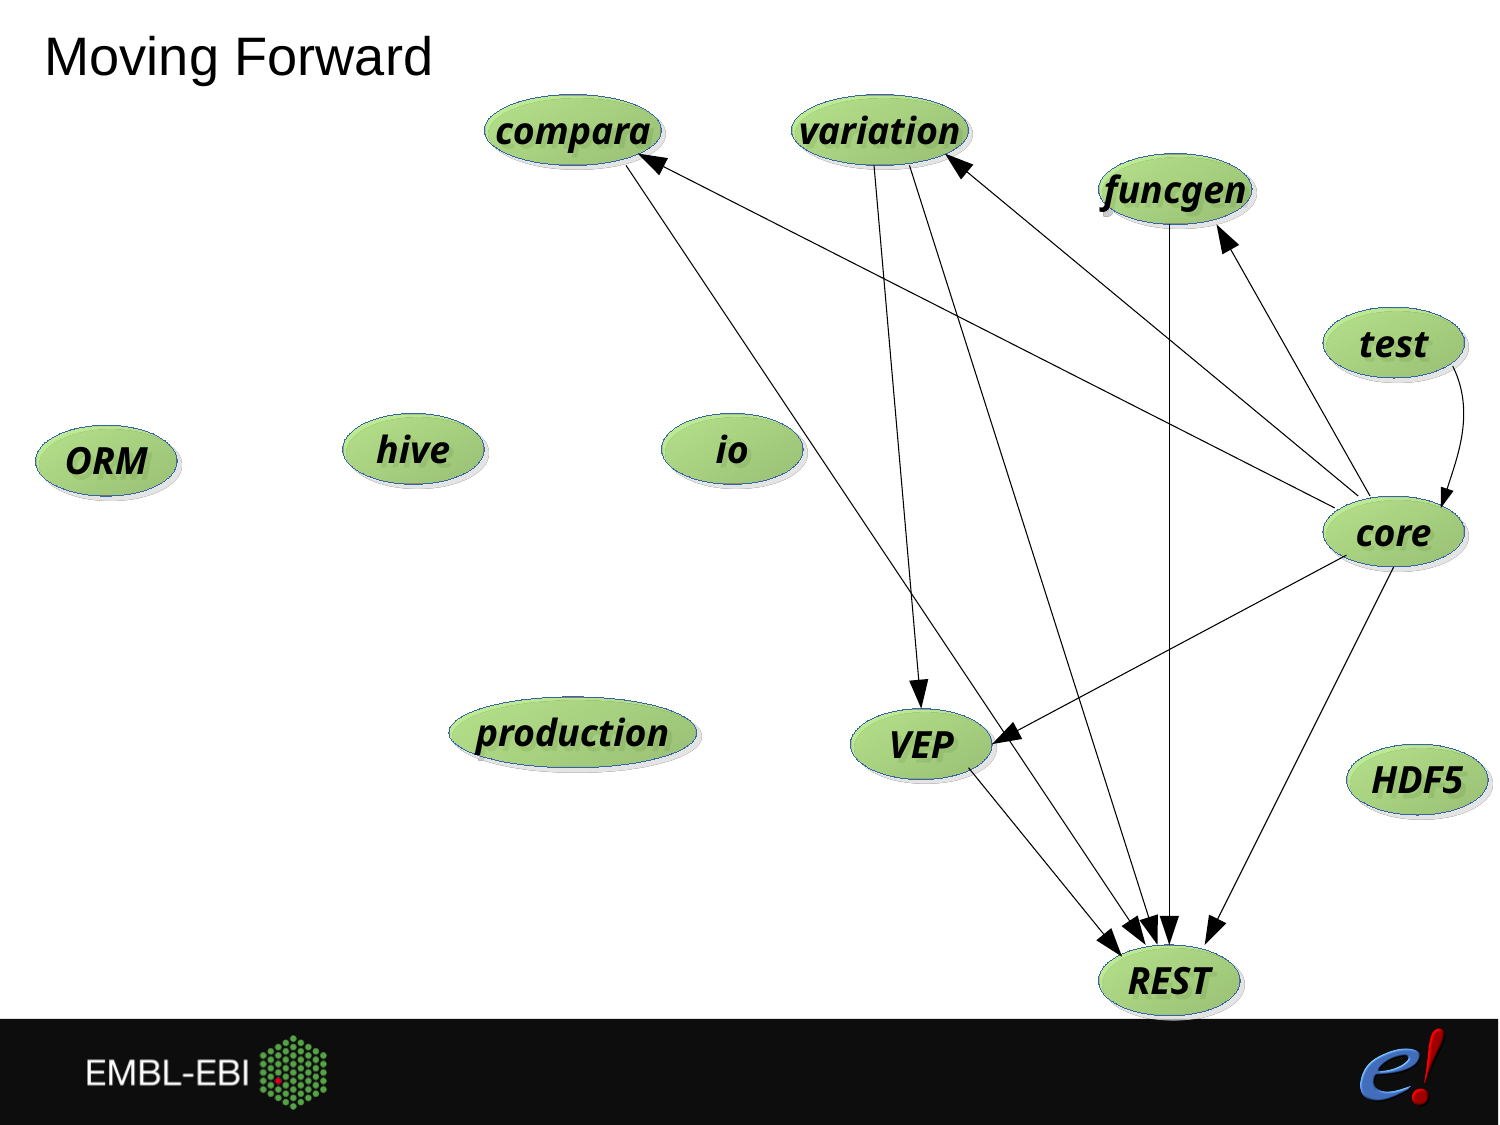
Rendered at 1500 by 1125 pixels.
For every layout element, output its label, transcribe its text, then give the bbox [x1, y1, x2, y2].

text_box Moving Forward [29, 19, 449, 95]
text_box production [448, 696, 697, 768]
text_box core [1322, 496, 1465, 567]
text_box test [1322, 307, 1465, 379]
text_box funcgen [1098, 153, 1253, 225]
picture [1357, 1026, 1448, 1112]
text_box VEP [850, 708, 993, 780]
text_box variation [791, 94, 969, 166]
text_box io [661, 413, 804, 485]
text_box hive [342, 413, 485, 485]
text_box REST [1098, 944, 1241, 1016]
text_box ORM [35, 425, 178, 497]
picture [87, 1035, 327, 1110]
text_box HDF5 [1346, 744, 1489, 816]
text_box compara [484, 94, 662, 166]
